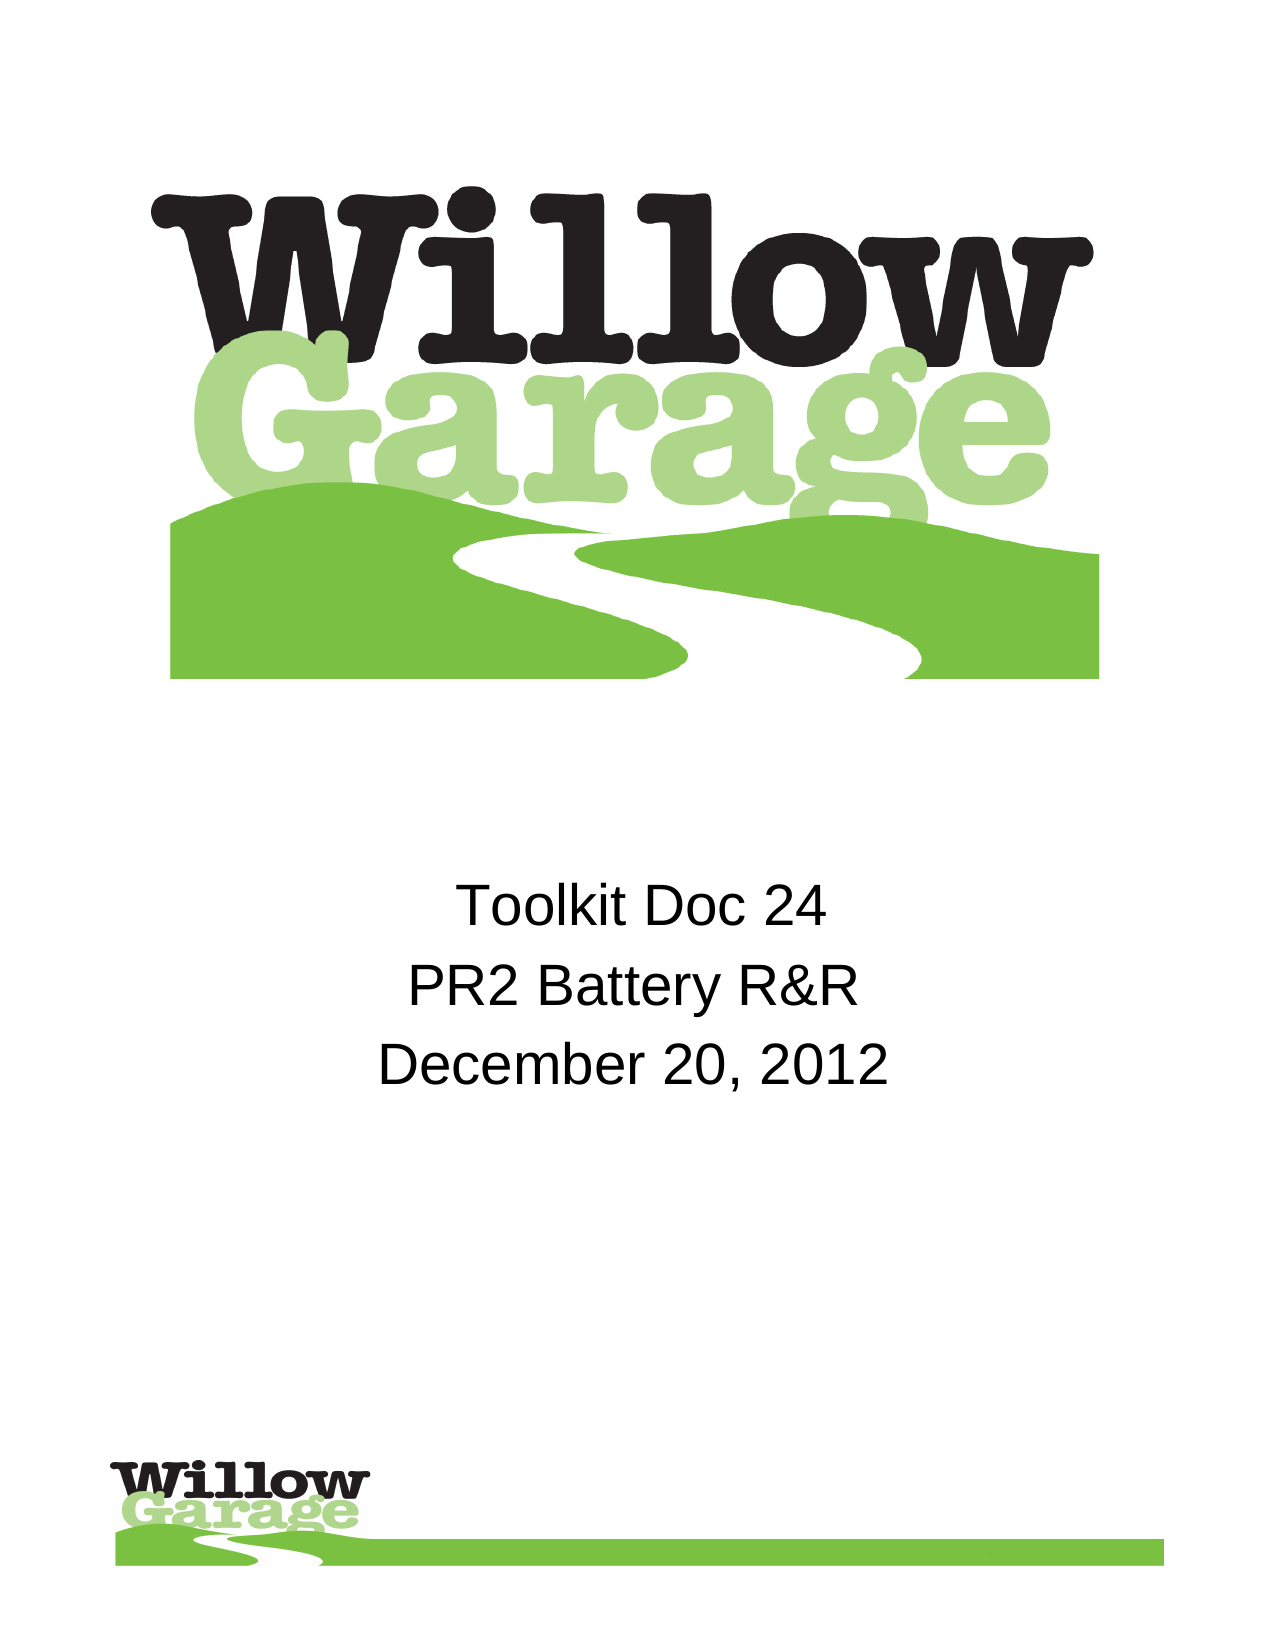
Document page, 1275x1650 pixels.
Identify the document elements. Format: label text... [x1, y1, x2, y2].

list Toolkit Doc 24 PR2 Battery R&R December 20, 2012 [70, 864, 1205, 1183]
picture [110, 1460, 1164, 1566]
picture [70, 71, 1205, 786]
